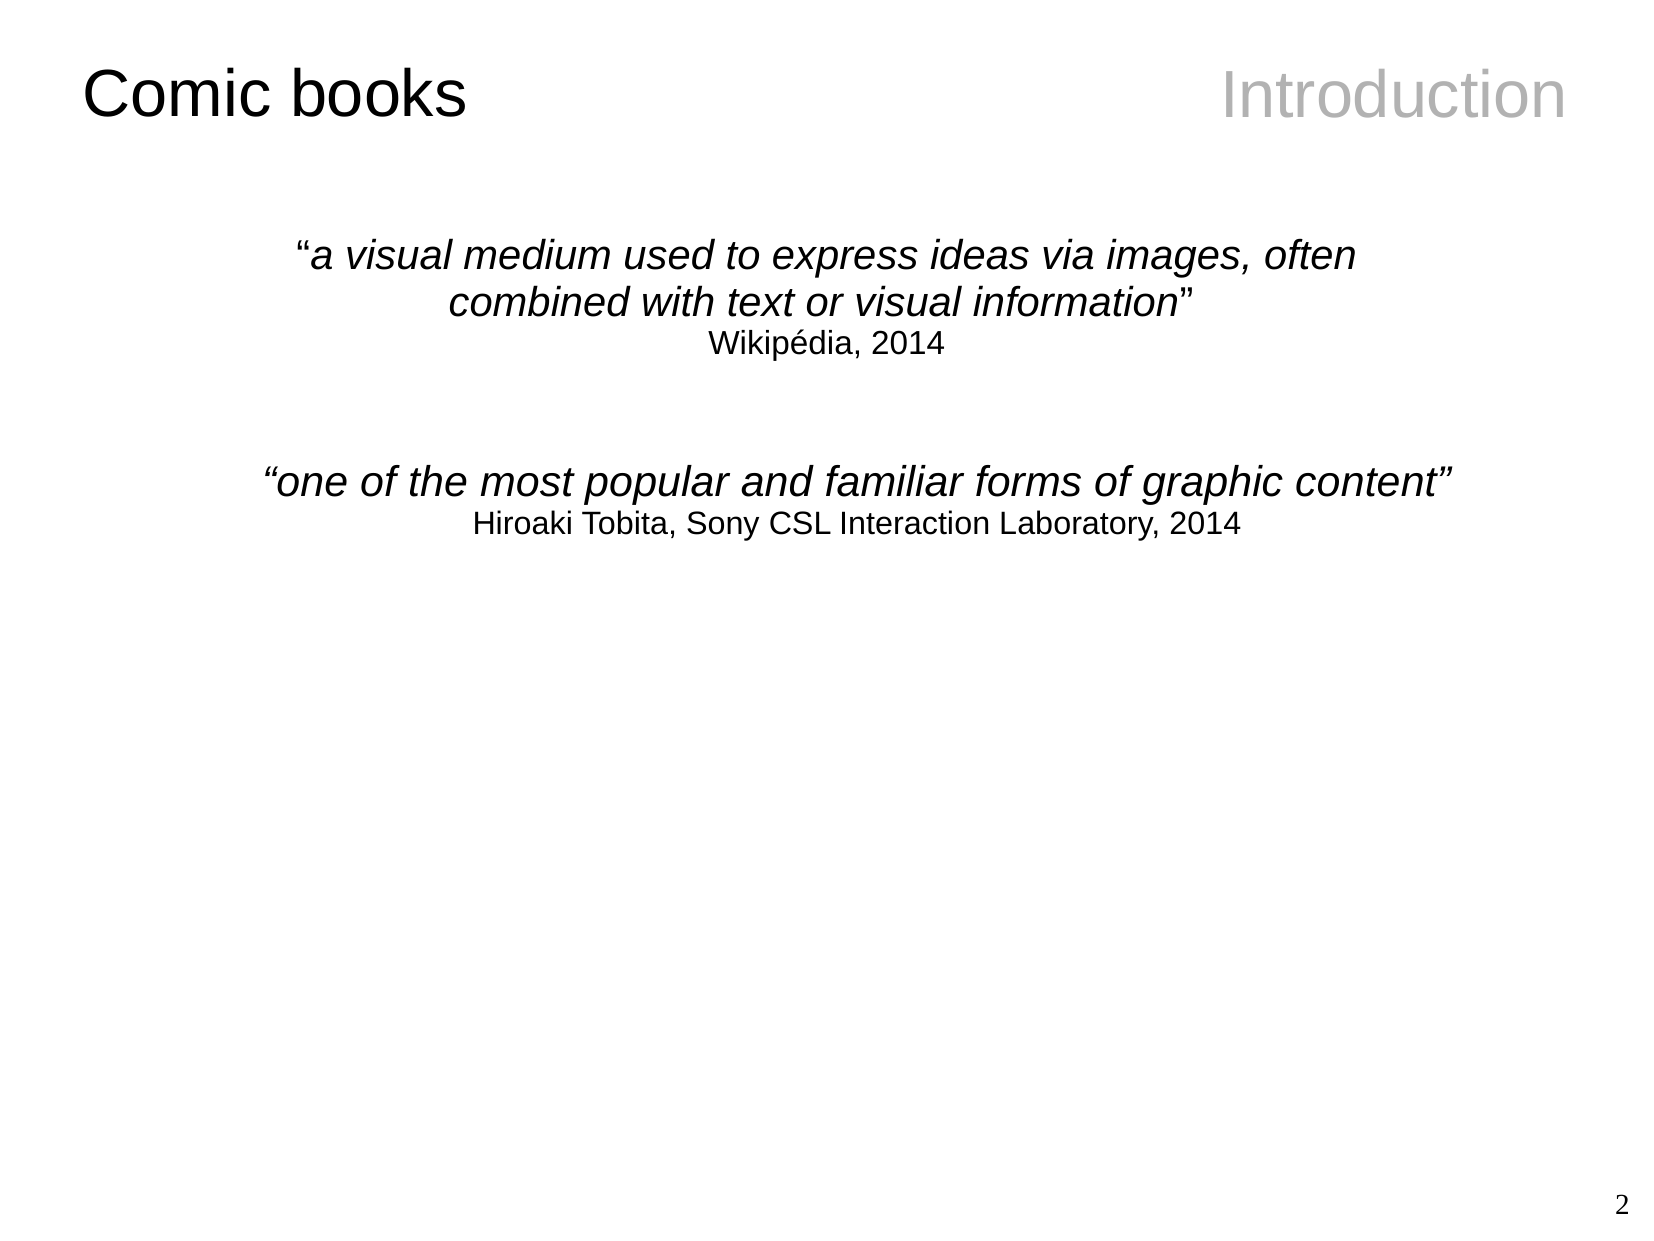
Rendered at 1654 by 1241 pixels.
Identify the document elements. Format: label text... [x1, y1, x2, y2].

title Comic books [82, 41, 1170, 146]
list “one of the most popular and familiar forms of graphic content” Hiroaki Tobita, Sony CSL Interaction Laboratory, 2014 [82, 188, 1571, 544]
